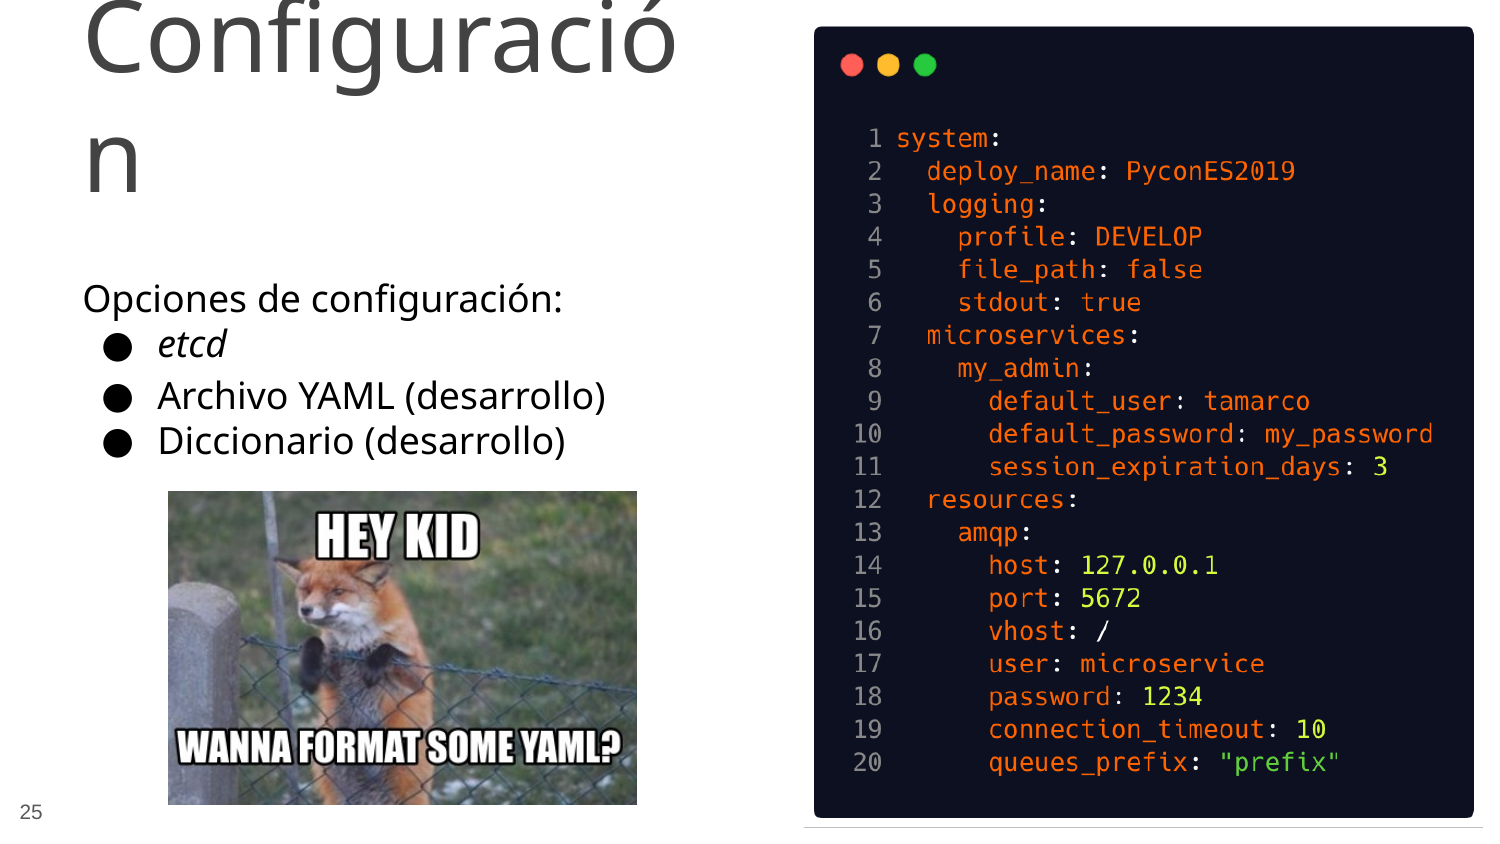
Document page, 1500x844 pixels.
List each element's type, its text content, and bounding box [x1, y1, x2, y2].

picture [804, 16, 1483, 828]
picture [168, 491, 637, 805]
title Configuración [67, 72, 738, 228]
slide_number <number> [0, 779, 58, 844]
text_box Opciones de configuración: etcd Archivo YAML (desarrollo) Diccionario (desarrollo) [67, 260, 738, 492]
